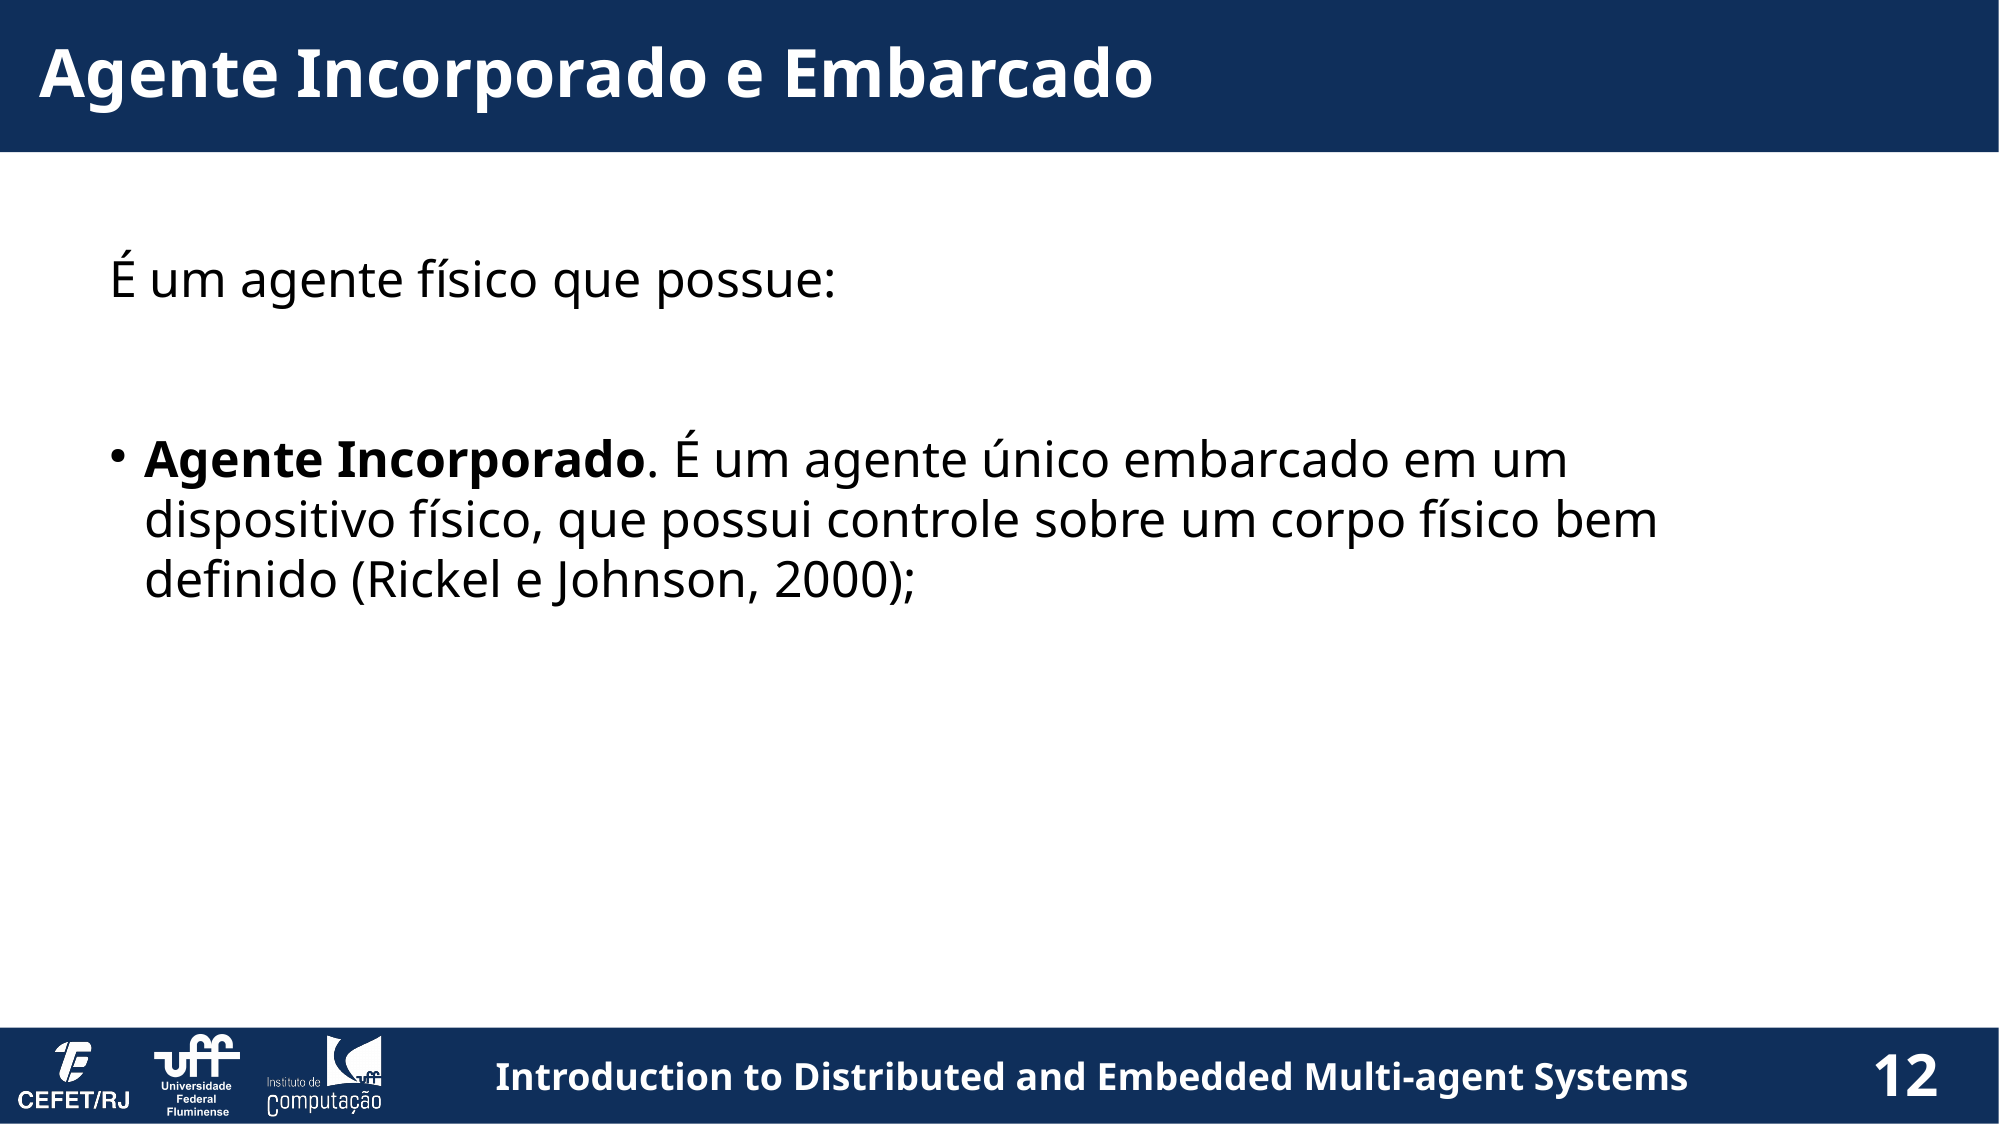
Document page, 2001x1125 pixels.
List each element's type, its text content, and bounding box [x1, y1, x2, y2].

picture [265, 1033, 383, 1117]
picture [153, 1033, 241, 1121]
text_box Agente Incorporado e Embarcado [25, 23, 1999, 119]
picture [18, 1021, 129, 1125]
text_box É um agente físico que possue: Agente Incorporado. É um agente único embarcado em um dispositivo físico, que possui controle sobre um corpo físico bem definido (Rickel e Johnson, 2000); [94, 240, 1819, 736]
